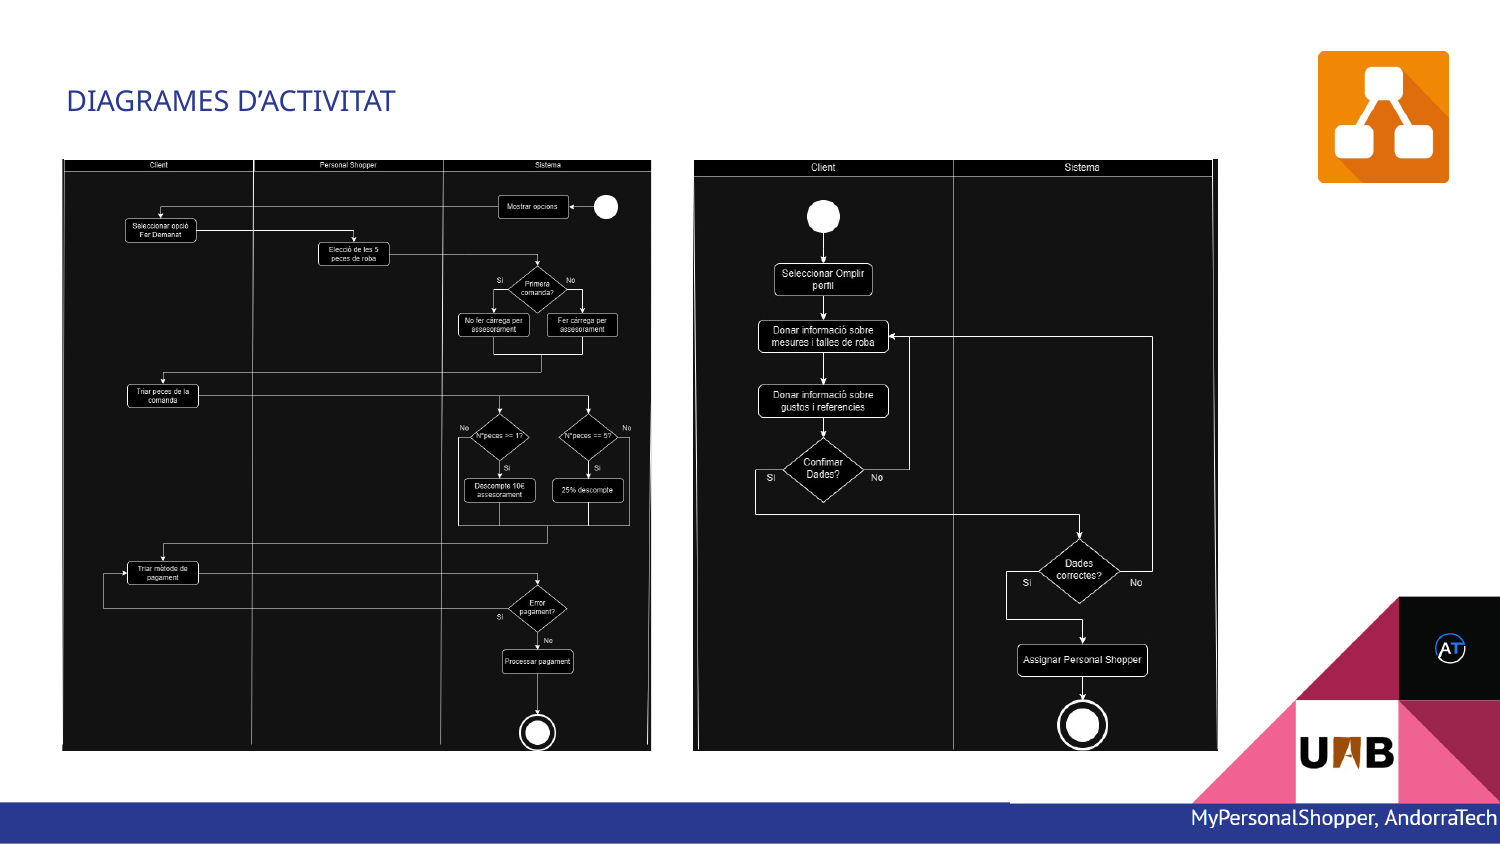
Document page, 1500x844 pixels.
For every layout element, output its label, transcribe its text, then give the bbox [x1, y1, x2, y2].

picture [693, 159, 1500, 828]
picture [1318, 51, 1449, 183]
picture [62, 159, 652, 751]
title DIAGRAMES D’ACTIVITAT [51, 67, 1318, 167]
